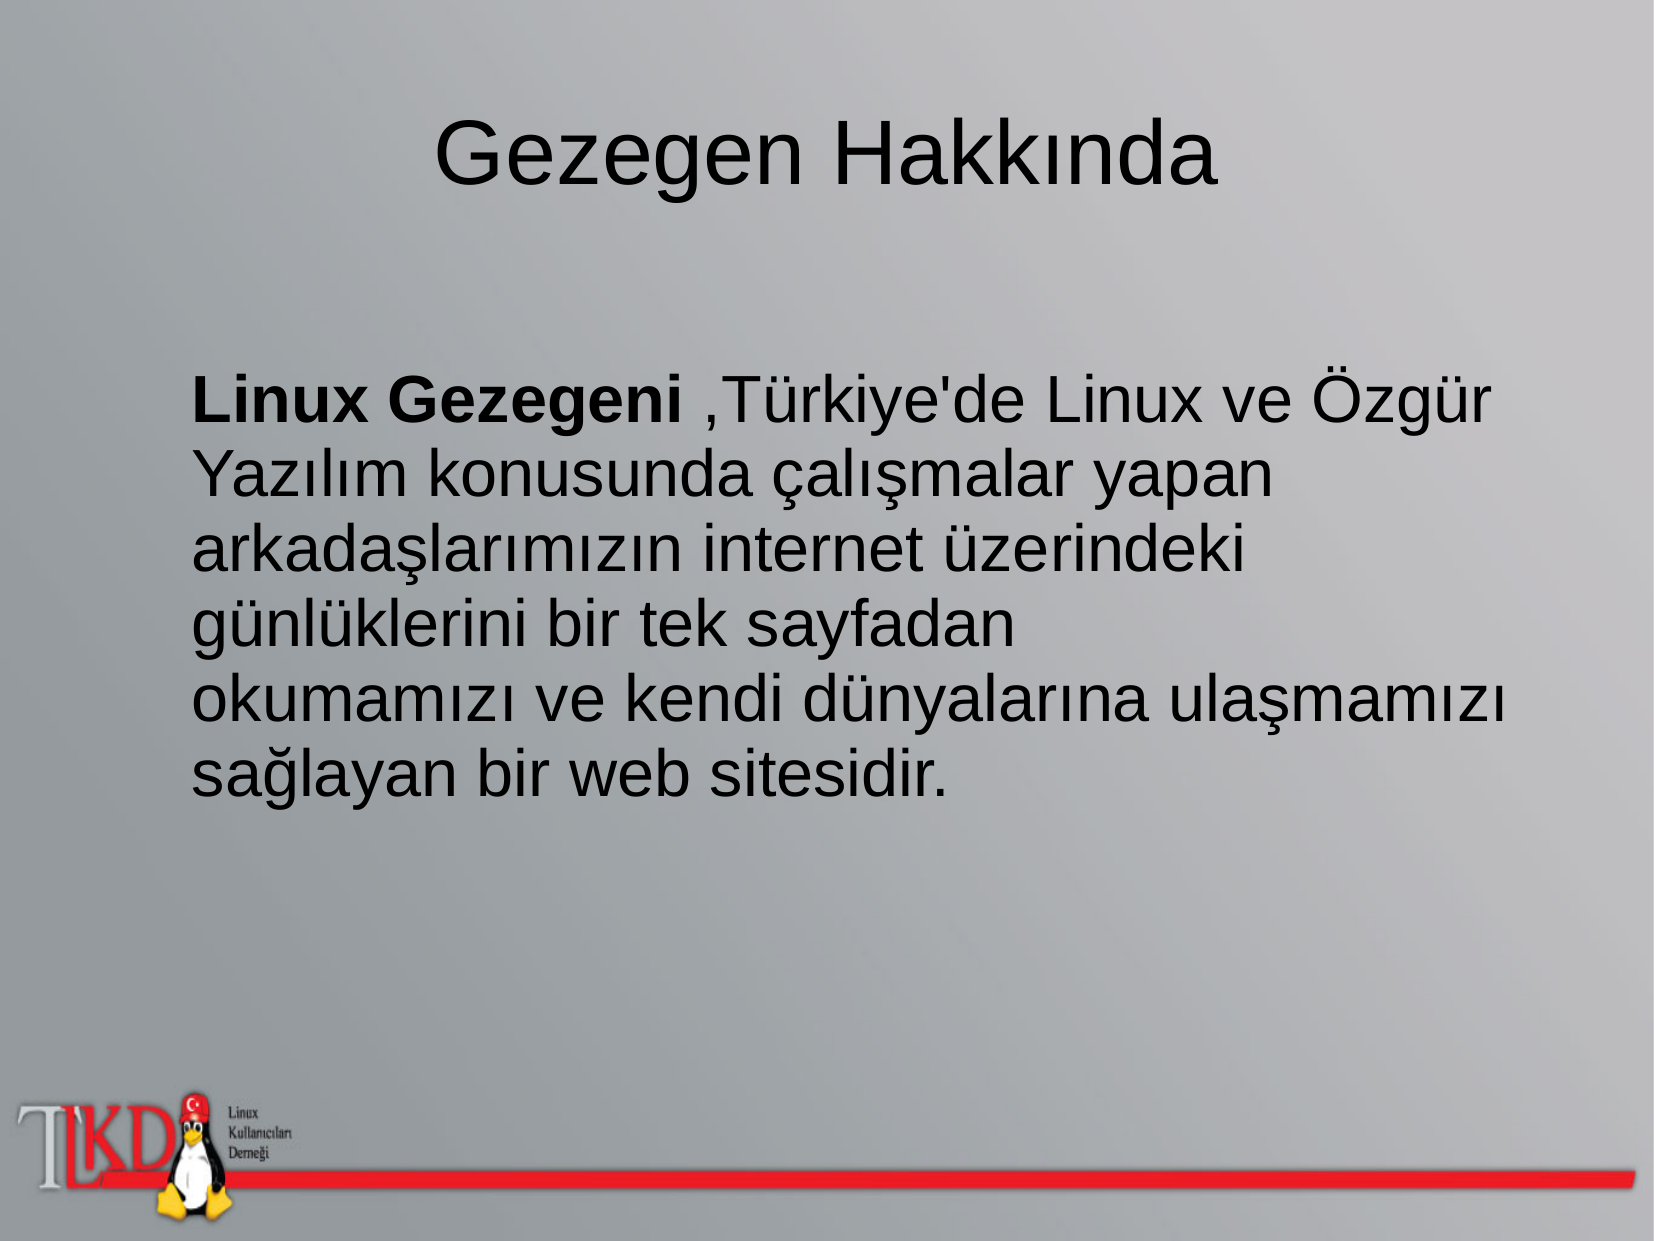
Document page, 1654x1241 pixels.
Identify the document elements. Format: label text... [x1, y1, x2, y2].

title Gezegen Hakkında [82, 49, 1571, 257]
picture [0, 0, 1654, 1241]
text_box Linux Gezegeni ,Türkiye'de Linux ve Özgür Yazılım konusunda çalışmalar yapan arkadaşlarımızın internet üzerindeki günlüklerini bir tek sayfadan okumamızı ve kendi dünyalarına ulaşmamızı sağlayan bir web sitesidir. [177, 354, 1565, 818]
